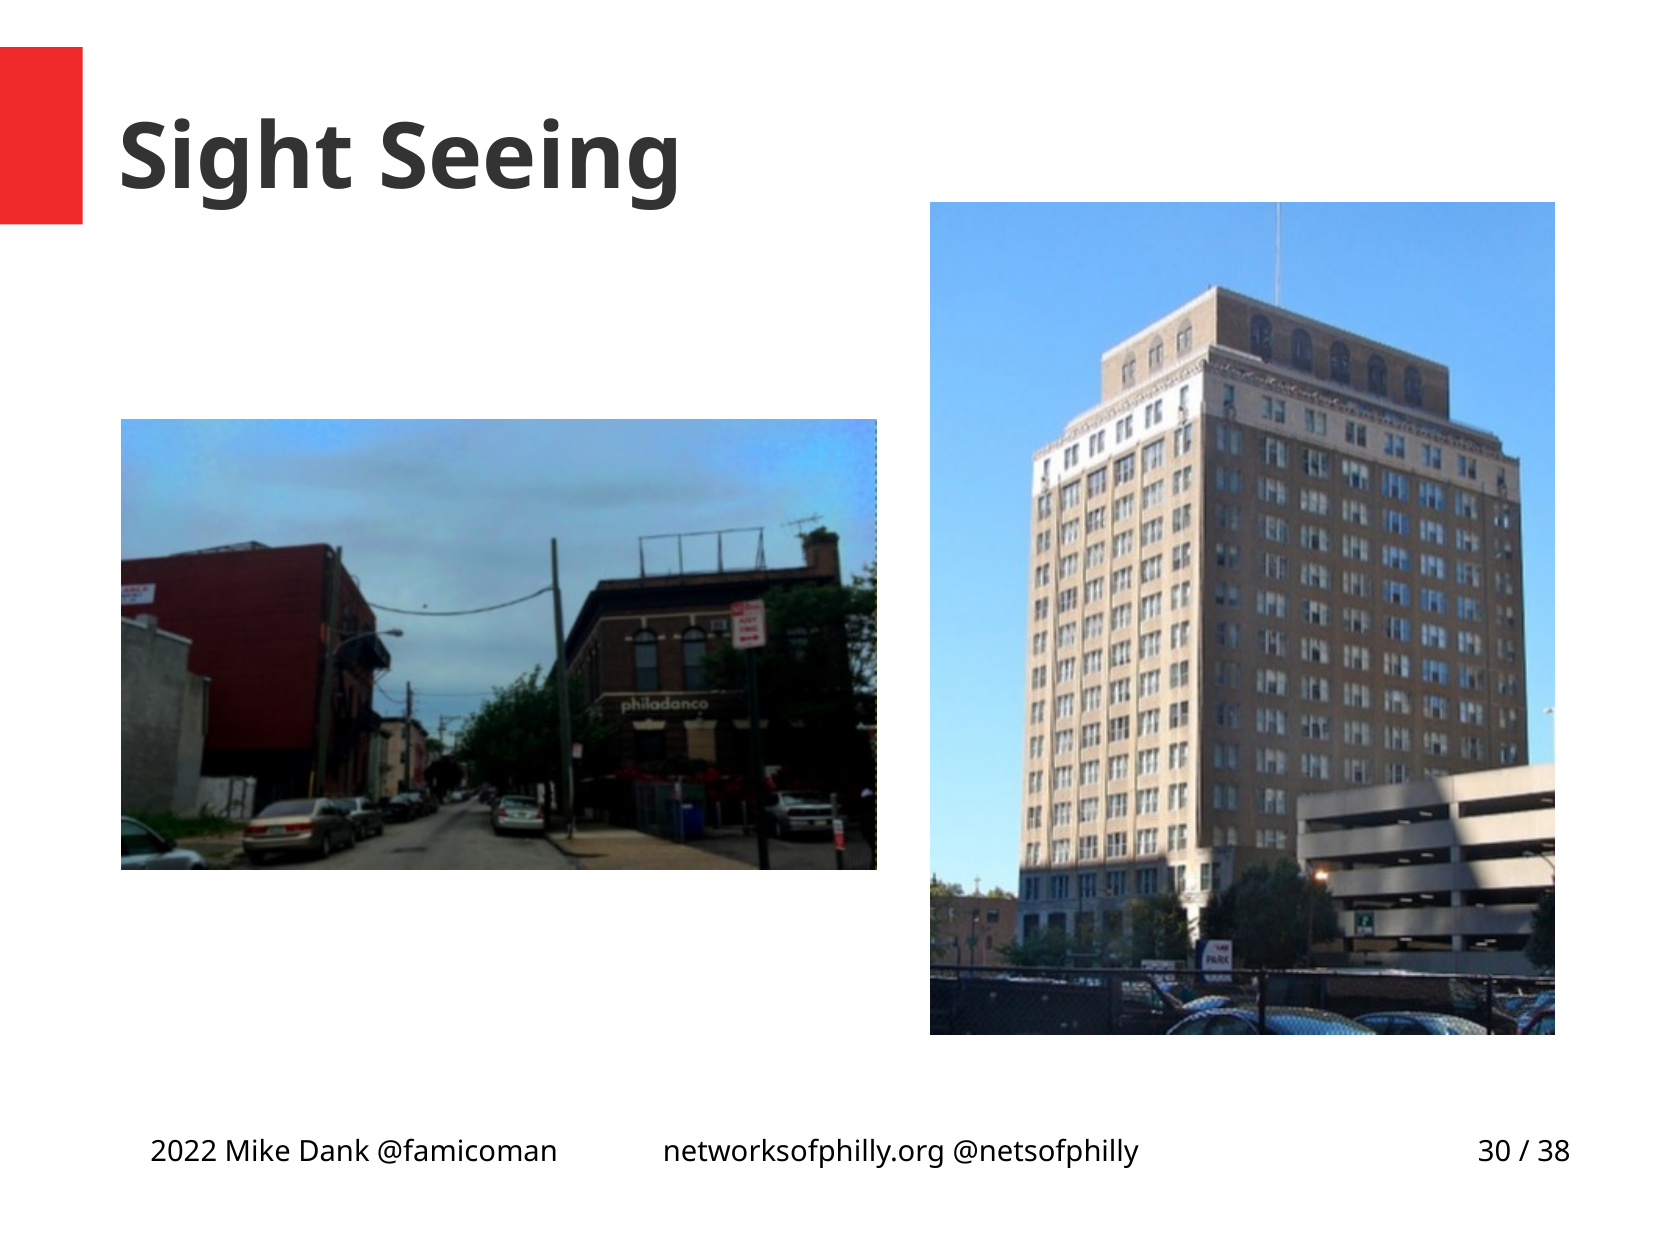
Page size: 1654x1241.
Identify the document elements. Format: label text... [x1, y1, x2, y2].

picture [121, 419, 877, 871]
title Sight Seeing [118, 49, 1571, 257]
picture [930, 202, 1555, 1036]
